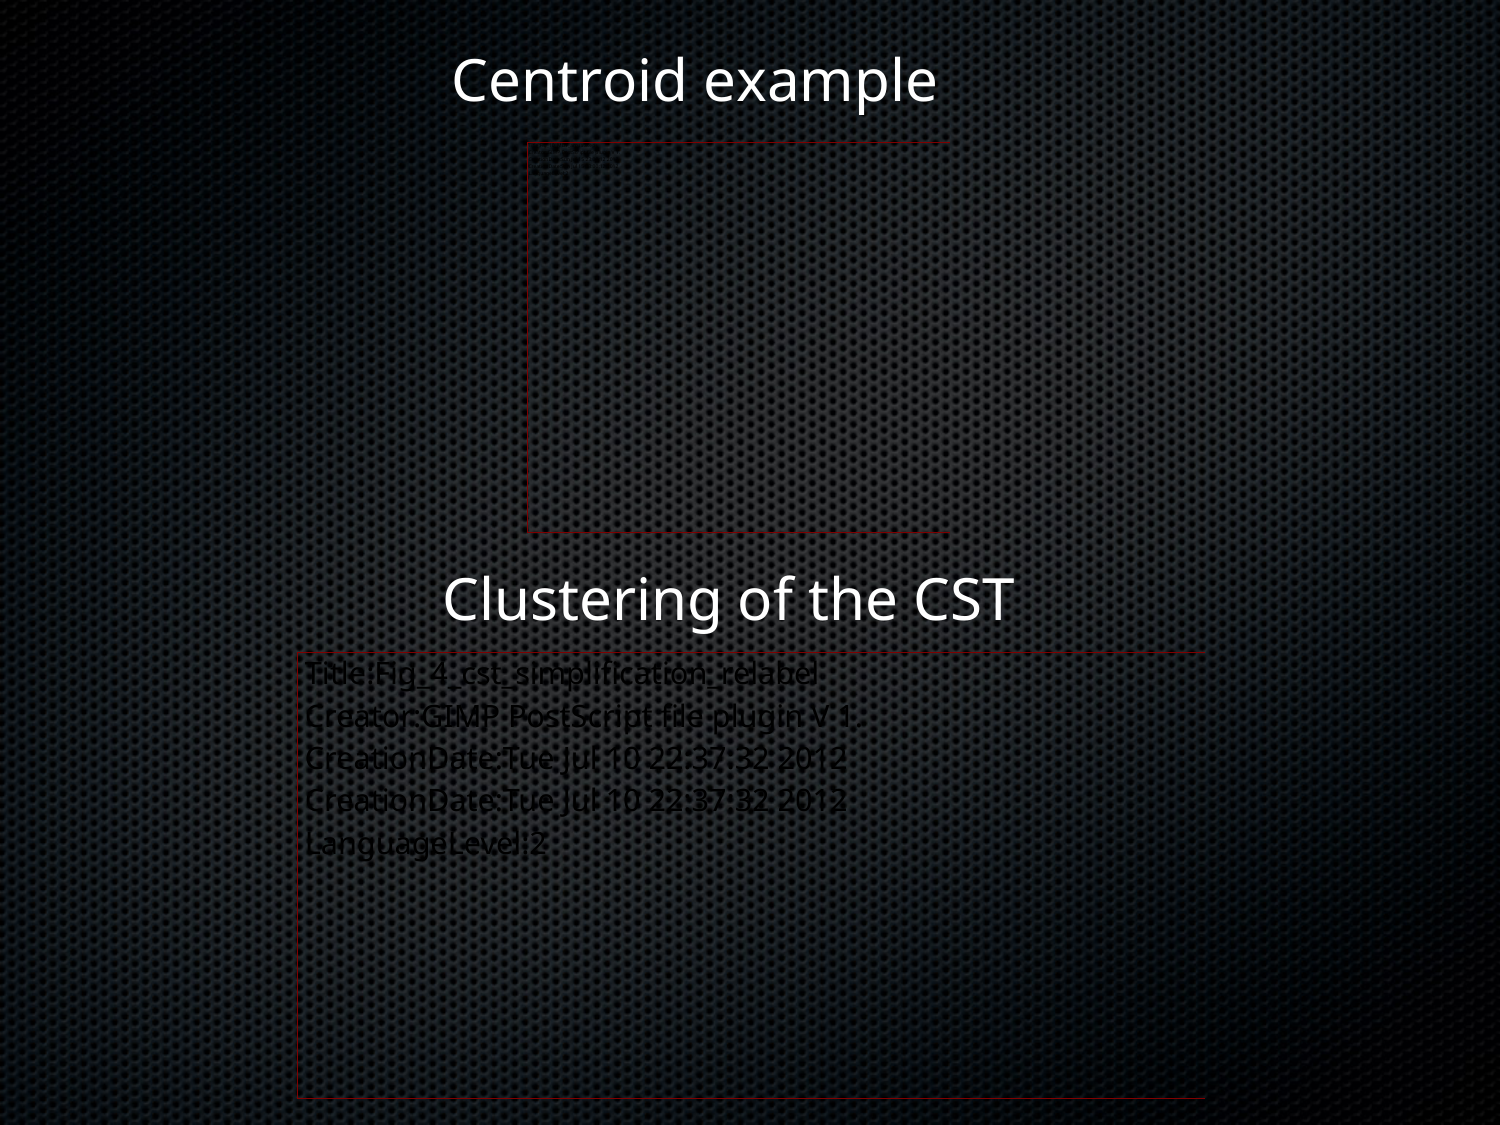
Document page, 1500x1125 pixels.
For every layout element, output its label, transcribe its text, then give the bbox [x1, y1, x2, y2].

text_box Clustering of the CST [427, 555, 1075, 640]
picture [0, 0, 1500, 1125]
text_box Centroid example [437, 35, 987, 121]
